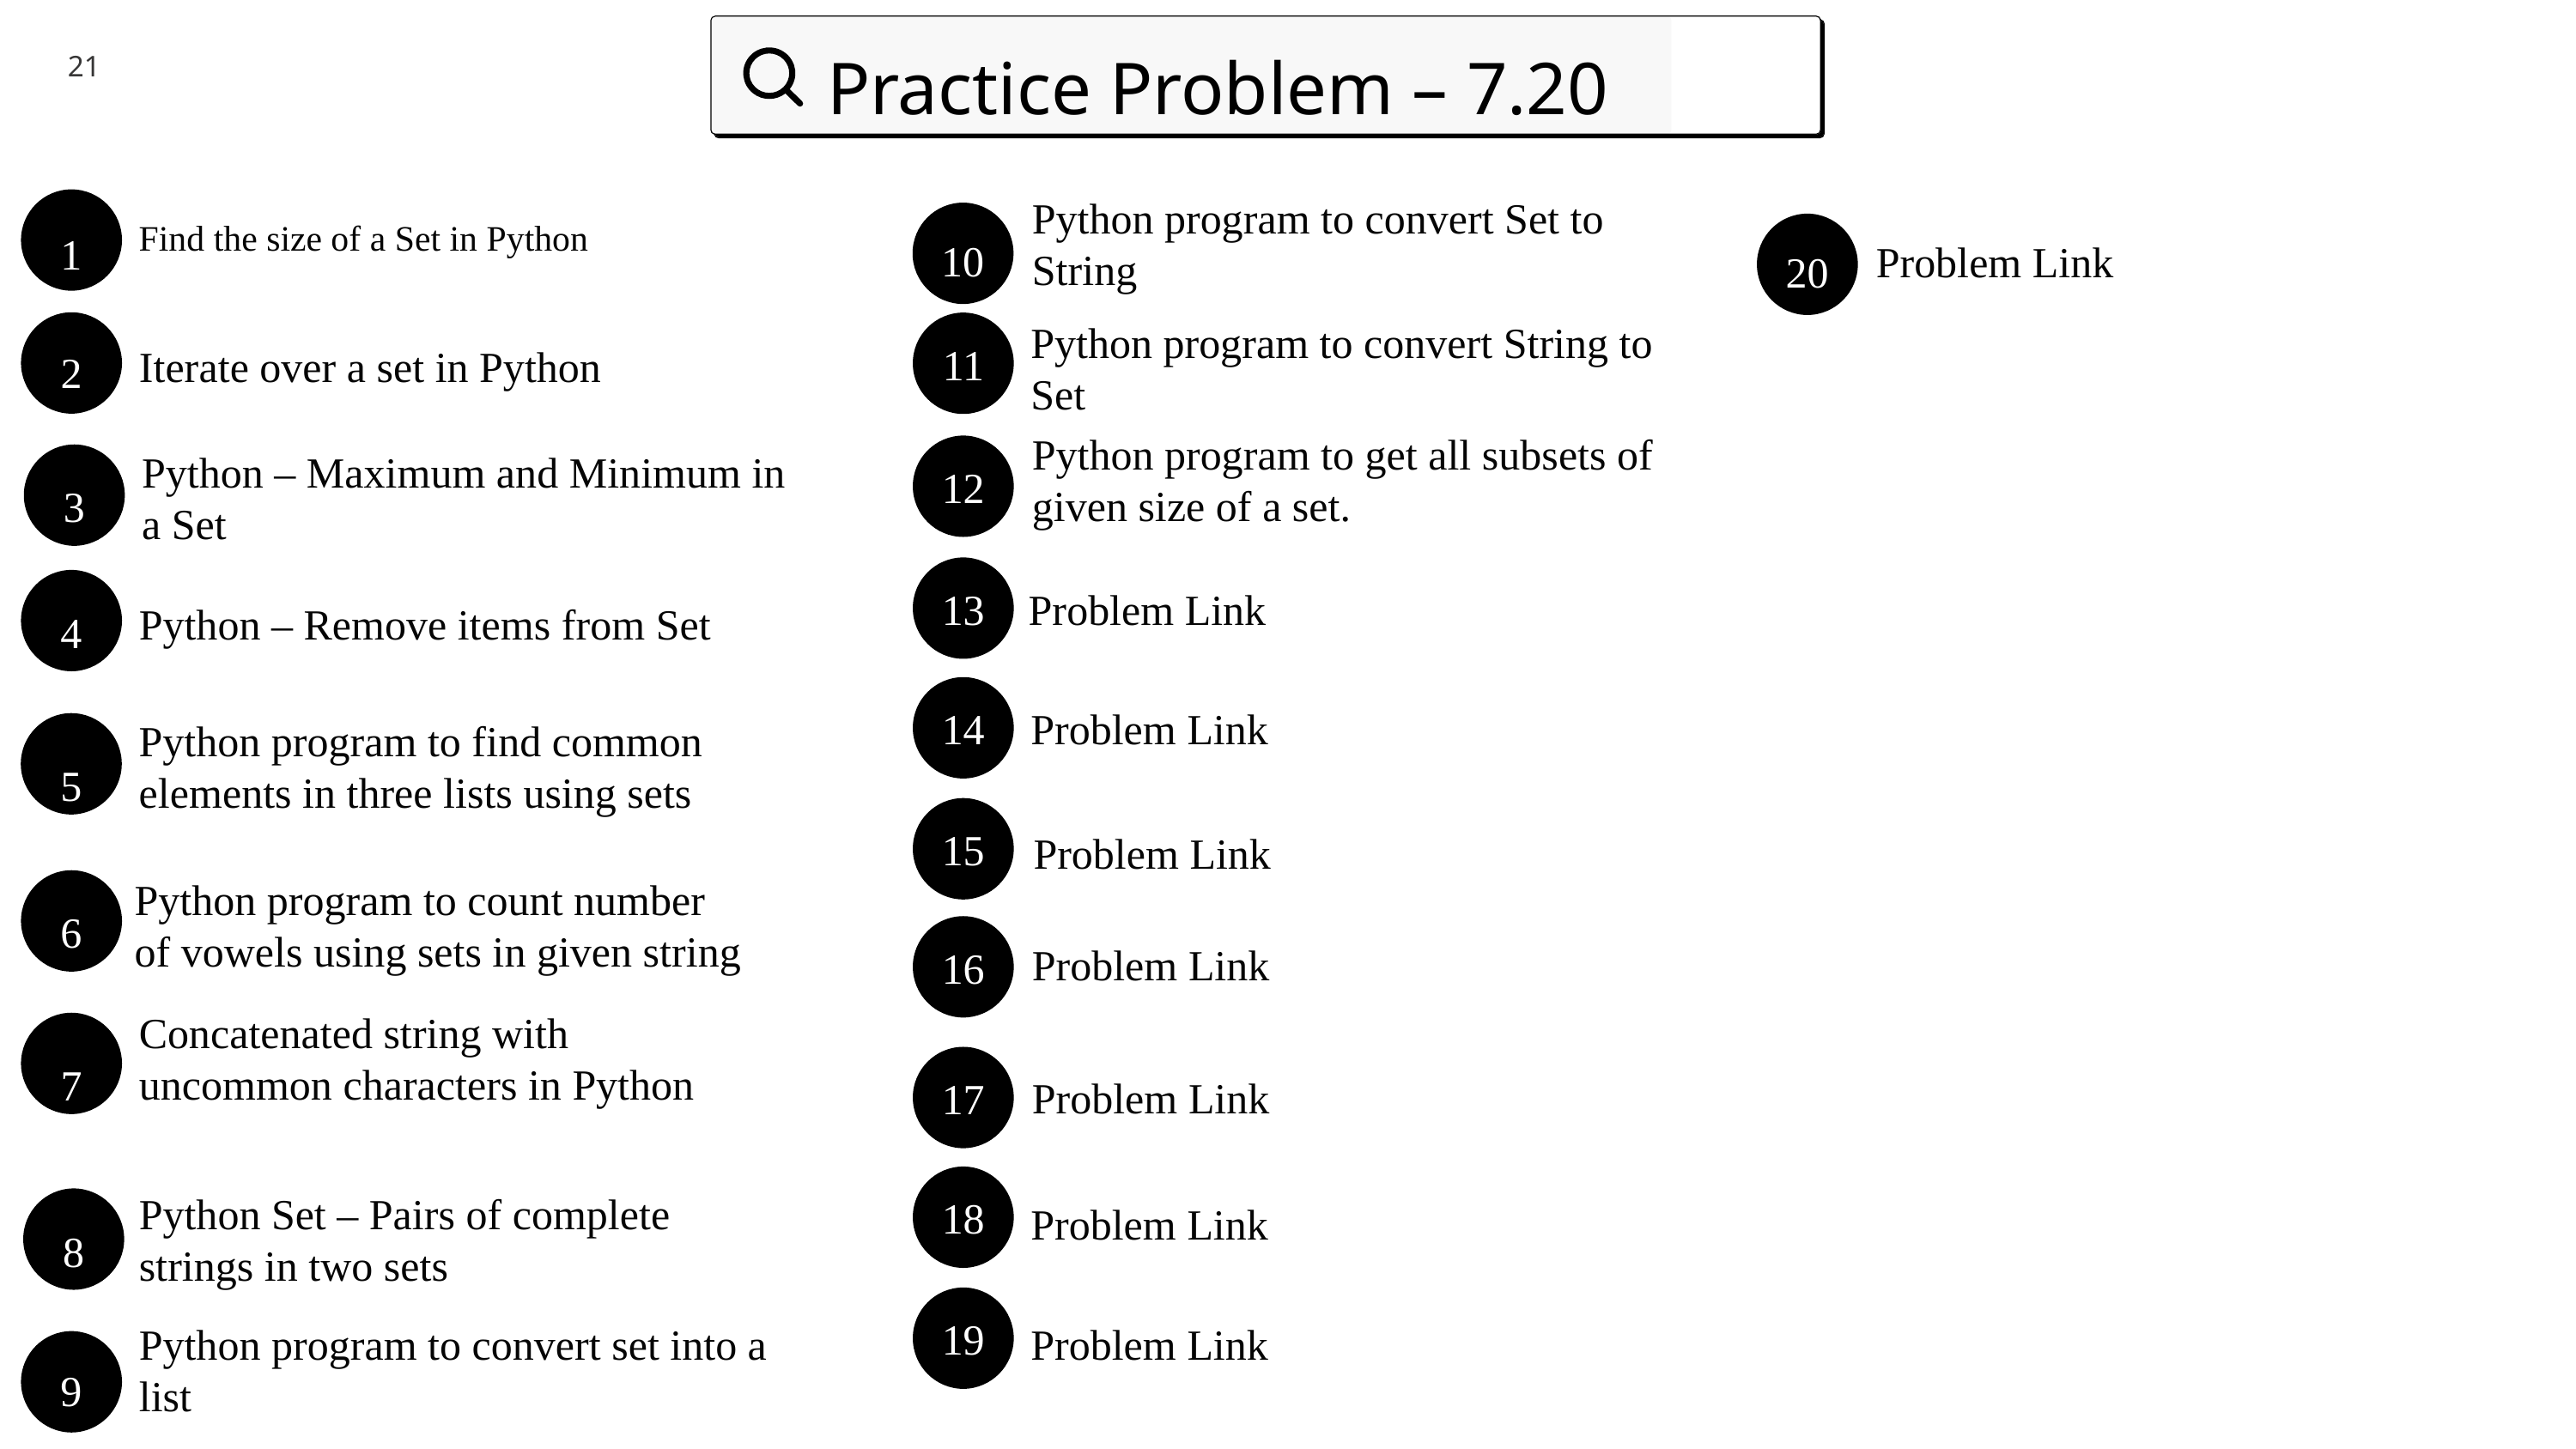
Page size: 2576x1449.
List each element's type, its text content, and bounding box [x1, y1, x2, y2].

text_box 9 [39, 1320, 104, 1403]
text_box [23, 456, 125, 546]
text_box 16 [913, 916, 1014, 1018]
text_box [21, 724, 122, 815]
text_box Problem Link [1030, 701, 1291, 755]
text_box [21, 882, 123, 972]
text_box 17 [913, 1046, 1014, 1149]
text_box [21, 201, 123, 291]
text_box [710, 15, 1826, 139]
text_box Python – Remove items from Set [138, 597, 744, 650]
text_box Python program to count number of vowels using sets in given string [134, 872, 744, 977]
text_box 12 [913, 435, 1014, 537]
text_box Python program to convert set into a list [138, 1317, 828, 1422]
text_box [21, 1343, 123, 1433]
text_box Problem Link [1875, 234, 2136, 288]
text_box 20 [1775, 202, 1839, 286]
text_box 21 [36, 51, 131, 84]
text_box Python Set – Pairs of complete strings in two sets [138, 1186, 744, 1291]
text_box Concatenated string with uncommon characters in Python [138, 1005, 744, 1110]
text_box Python – Maximum and Minimum in a Set [142, 445, 802, 549]
text_box [21, 1024, 123, 1114]
text_box 7 [39, 1015, 104, 1097]
text_box Problem Link [1031, 1070, 1292, 1124]
text_box Iterate over a set in Python [138, 339, 762, 392]
text_box 8 [41, 1181, 106, 1264]
text_box 4 [39, 561, 104, 647]
text_box Python program to convert Set to String [1031, 191, 1697, 295]
text_box [28, 27, 140, 106]
text_box Problem Link [1028, 582, 1289, 634]
text_box 3 [42, 436, 106, 520]
text_box [912, 214, 1014, 305]
text_box 18 [913, 1166, 1014, 1269]
text_box [1757, 225, 1858, 315]
text_box 15 [913, 797, 1014, 900]
text_box 6 [39, 861, 104, 947]
text_box 19 [913, 1287, 1014, 1389]
text_box [21, 324, 123, 414]
text_box 13 [913, 557, 1014, 659]
text_box 10 [930, 191, 995, 275]
text_box Python program to convert String to Set [1030, 315, 1697, 420]
text_box 2 [39, 302, 104, 386]
picture [743, 46, 804, 107]
text_box Find the size of a Set in Python [138, 215, 832, 259]
text_box 1 [39, 184, 104, 268]
text_box 5 [39, 715, 104, 801]
text_box [23, 1200, 125, 1290]
text_box Practice Problem – 7.20 [827, 27, 1819, 122]
text_box Python program to find common elements in three lists using sets [138, 713, 744, 818]
text_box 11 [913, 312, 1014, 415]
text_box 14 [913, 676, 1014, 779]
text_box Problem Link [1030, 1317, 1291, 1369]
text_box [21, 581, 123, 672]
text_box Problem Link [1030, 1197, 1291, 1250]
text_box Problem Link [1031, 937, 1292, 991]
text_box Problem Link [1033, 826, 1293, 878]
text_box Python program to get all subsets of given size of a set. [1031, 427, 1698, 531]
